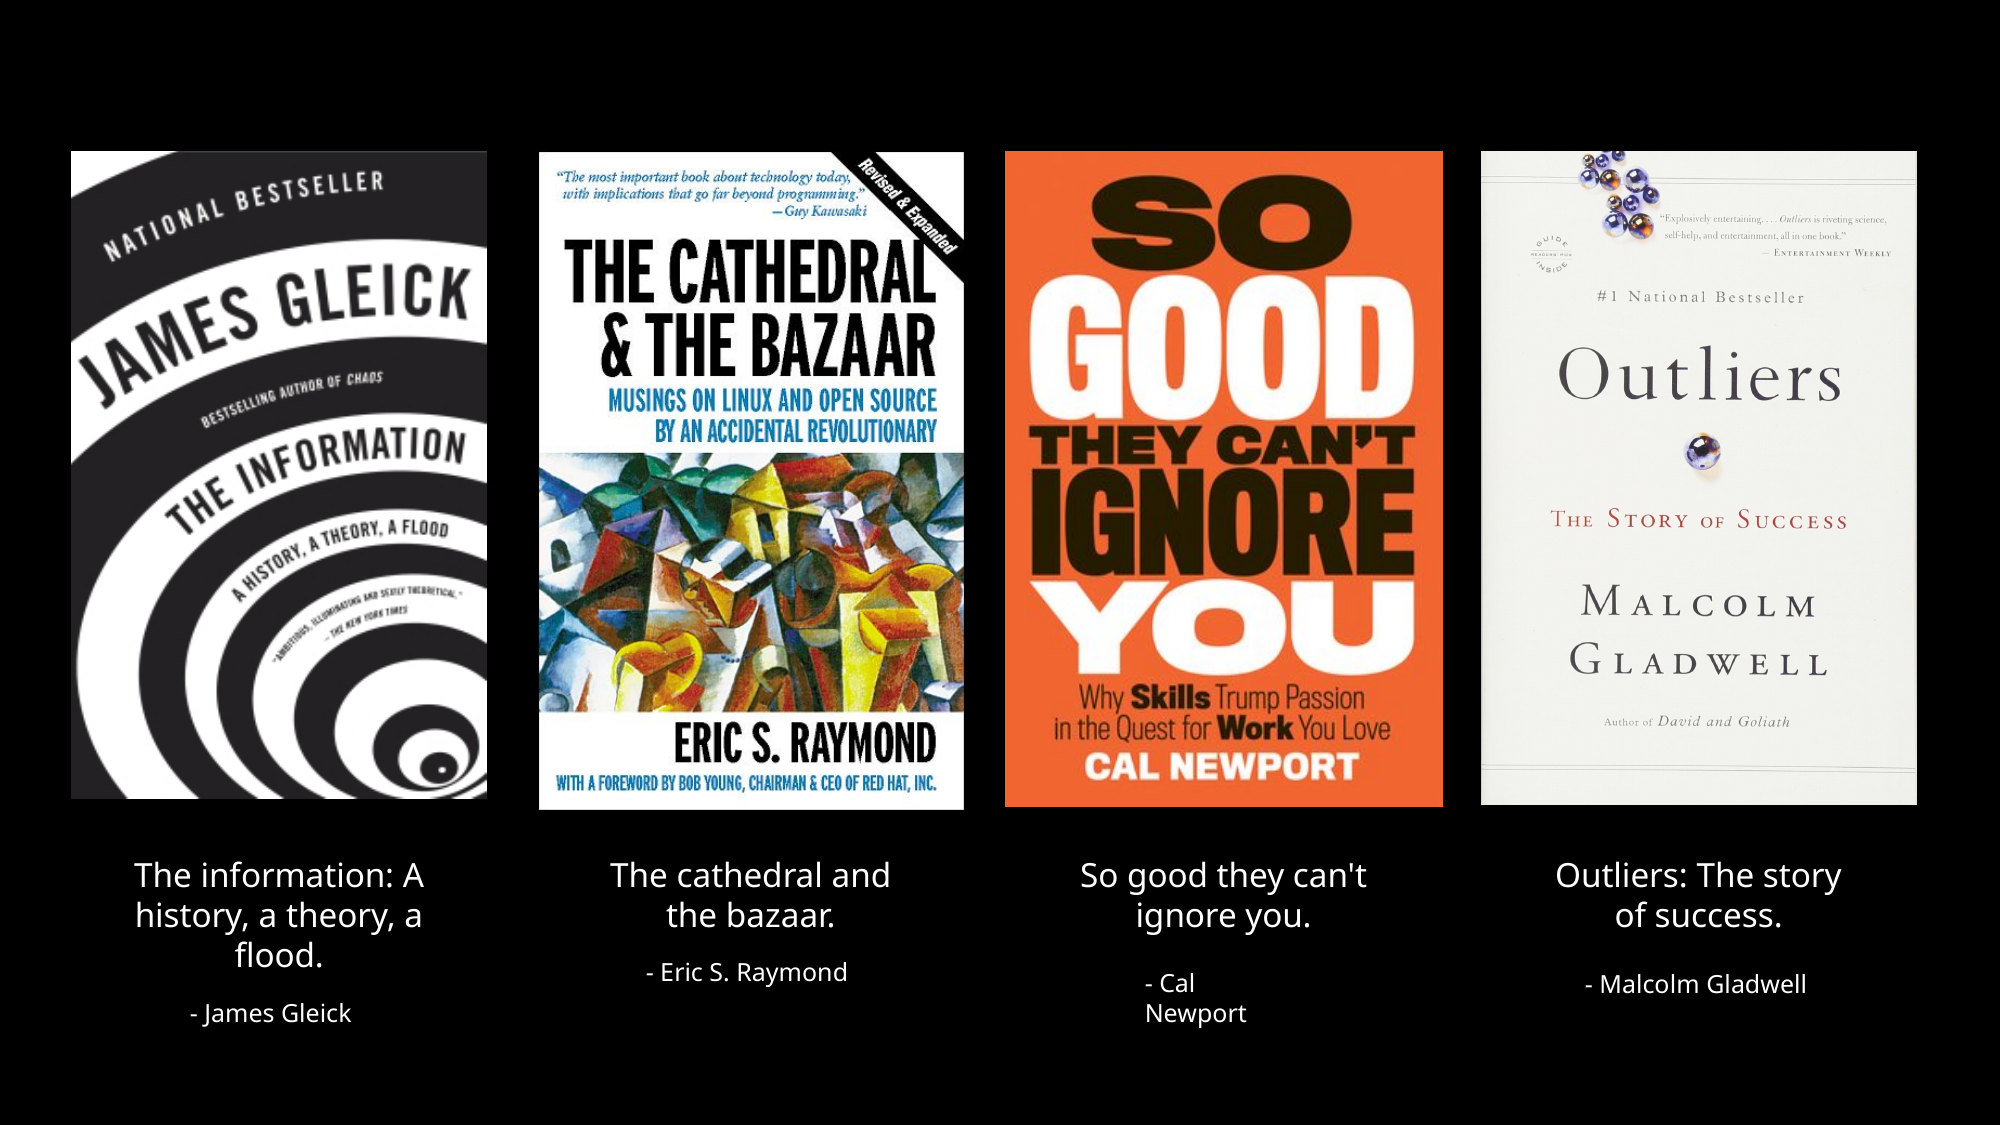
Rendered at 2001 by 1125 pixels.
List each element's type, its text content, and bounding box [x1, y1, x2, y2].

text_box The information: A history, a theory, a flood. [115, 846, 443, 982]
text_box - Eric S. Raymond [631, 948, 872, 994]
text_box Outliers: The story of success. [1535, 846, 1863, 942]
text_box - James Gleick [175, 990, 384, 1036]
picture [1481, 151, 1917, 805]
text_box - Cal Newport [1130, 960, 1318, 1036]
picture [71, 151, 487, 799]
picture [538, 151, 965, 811]
picture [1005, 151, 1443, 807]
text_box - Malcolm Gladwell [1570, 960, 1828, 1006]
text_box The cathedral and the bazaar. [587, 846, 915, 942]
text_box So good they can't ignore you. [1060, 846, 1388, 942]
